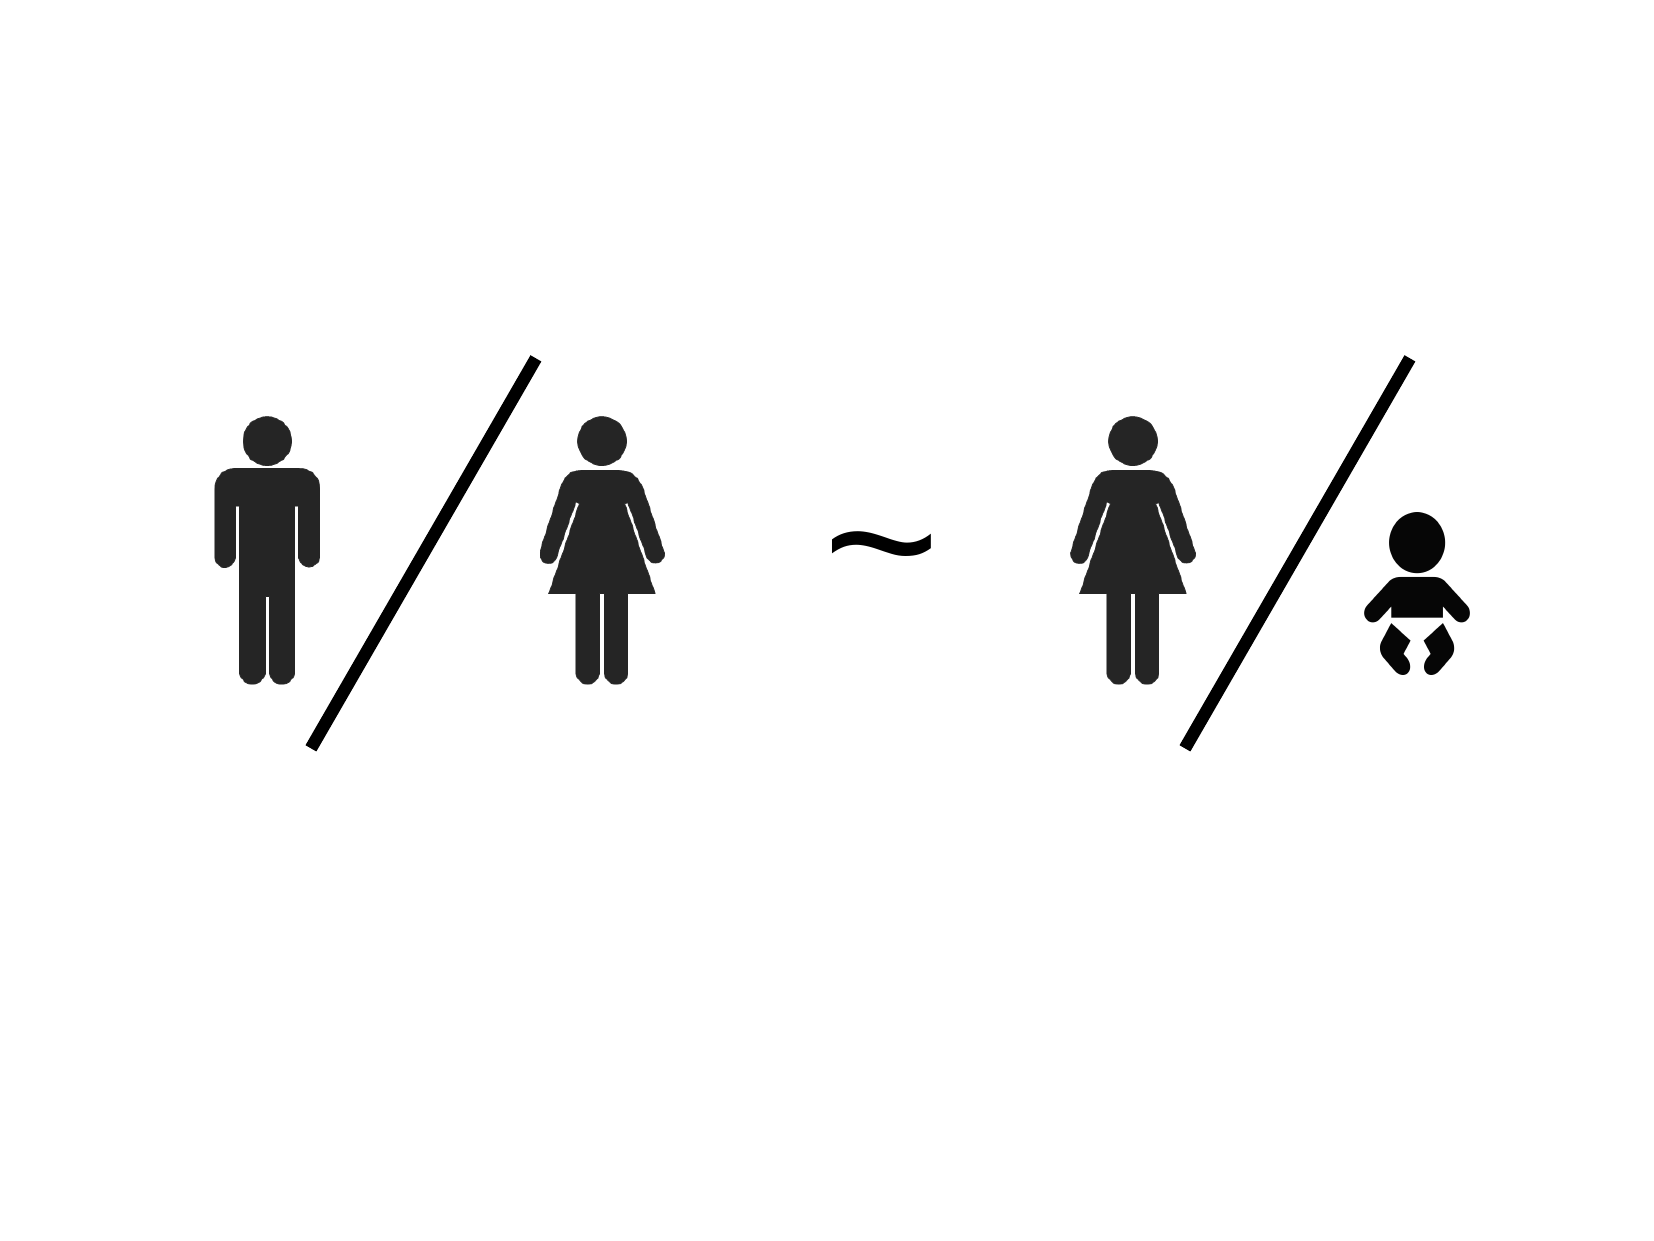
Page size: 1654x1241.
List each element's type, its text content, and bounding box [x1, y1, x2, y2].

picture [0, 334, 1470, 766]
text_box ~ [809, 421, 956, 661]
